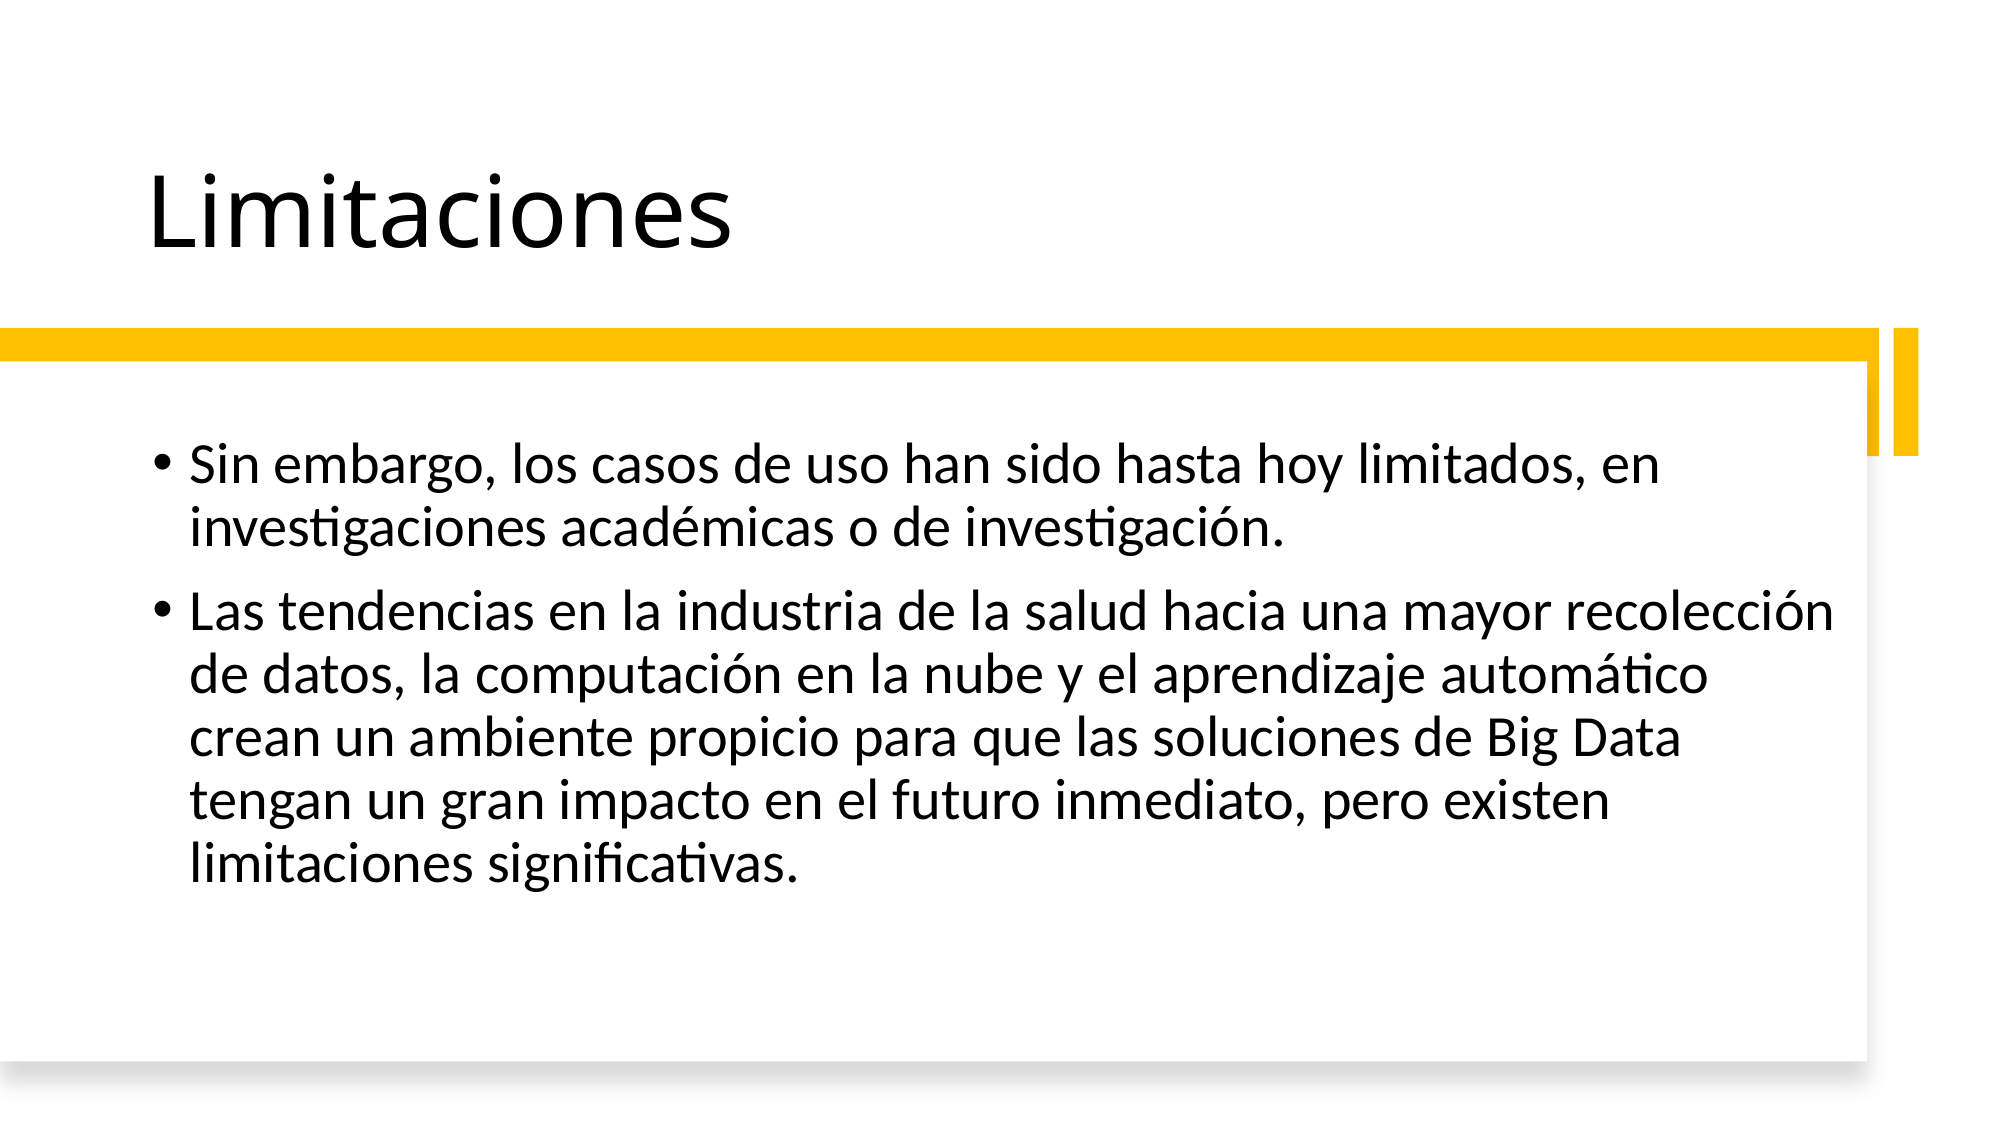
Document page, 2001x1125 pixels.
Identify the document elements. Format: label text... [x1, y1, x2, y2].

text_box [0, 327, 1879, 1062]
title Limitaciones [130, 63, 1782, 277]
text_box [1893, 327, 1919, 456]
list Sin embargo, los casos de uso han sido hasta hoy limitados, en investigaciones académicas o de investigación. Las tendencias en la industria de la salud hacia una mayor recolección de datos, la computación en la nube y el aprendizaje automático crean un ambiente propicio para que las soluciones de Big Data tengan un gran impacto en el futuro inmediato, pero existen limitaciones significativas. [137, 425, 1863, 909]
